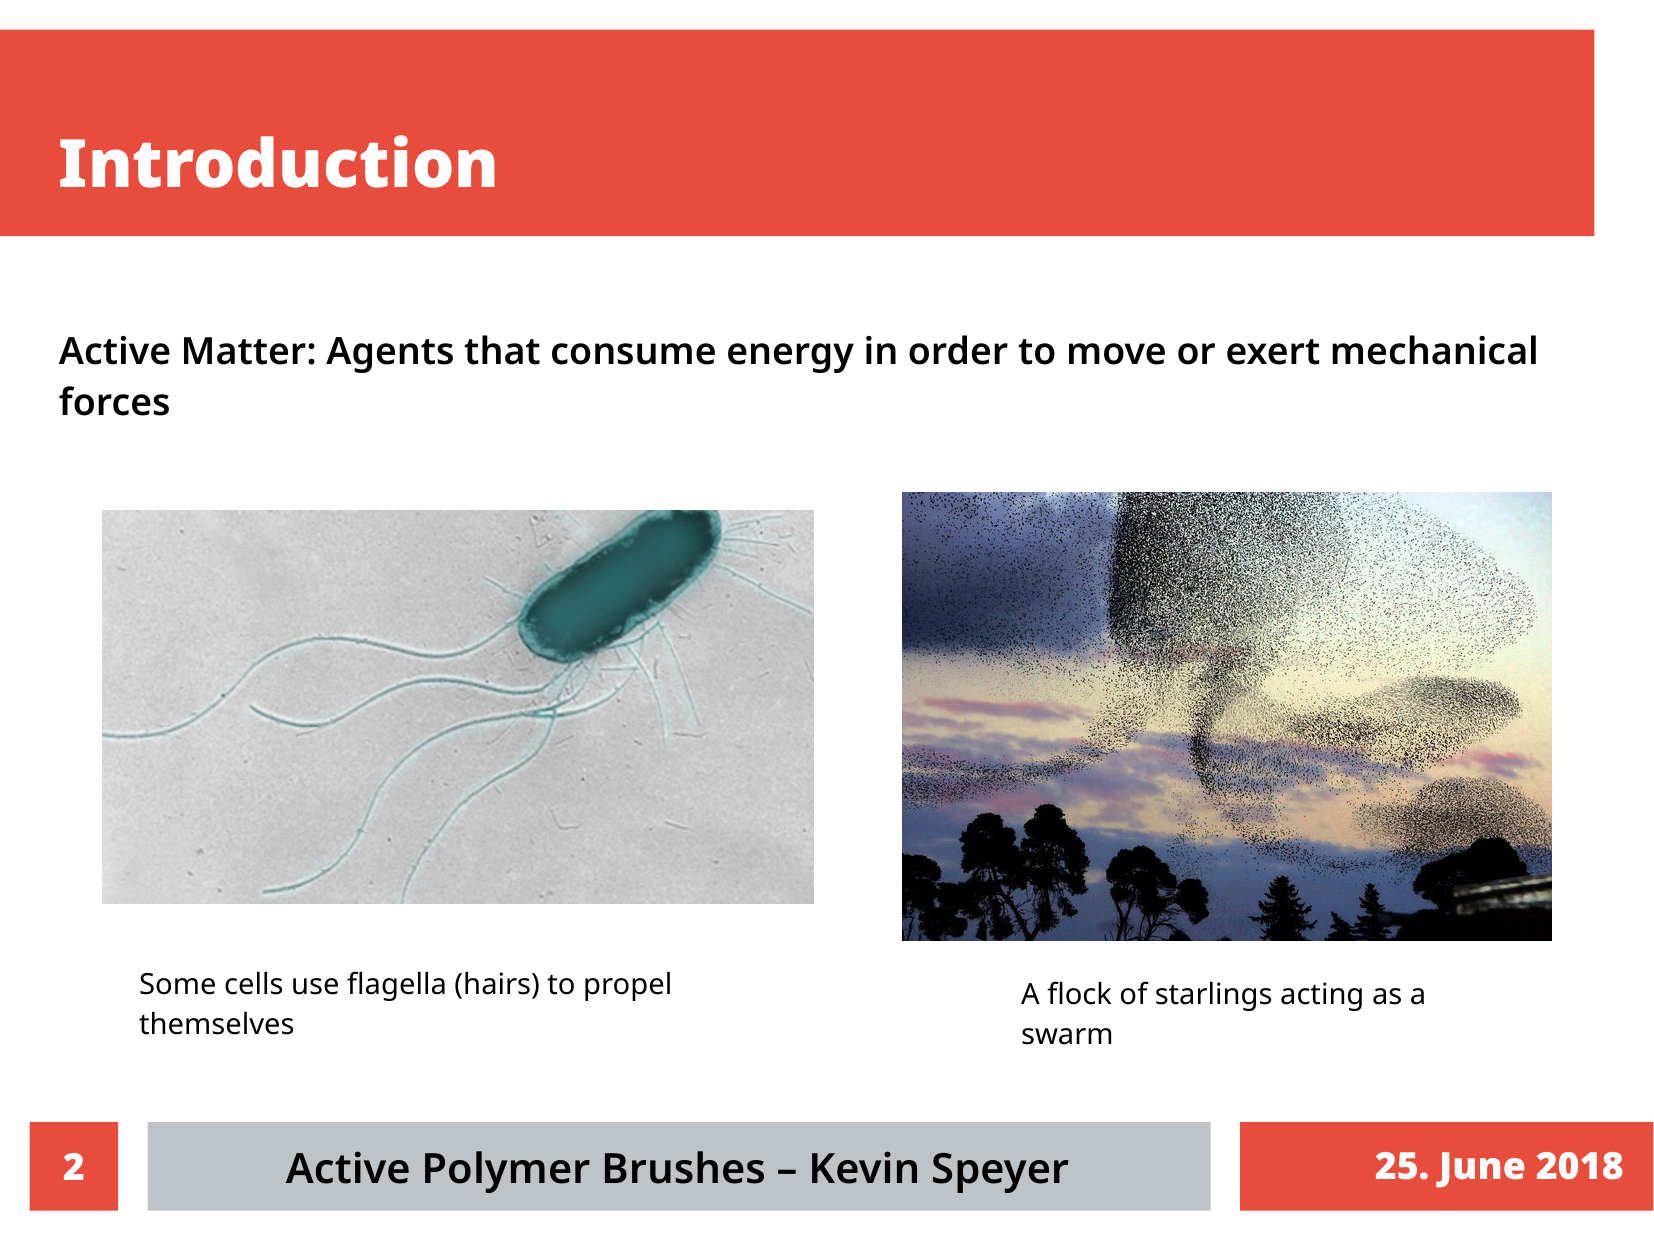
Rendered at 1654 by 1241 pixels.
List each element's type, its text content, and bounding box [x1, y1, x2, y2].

text_box Some cells use flagella (hairs) to propel themselves [124, 956, 797, 1066]
list Active Matter: Agents that consume energy in order to move or exert mechanical forces [59, 324, 1565, 1093]
title Introduction [59, 59, 1595, 207]
text_box A flock of starlings acting as a swarm [1006, 965, 1482, 1054]
text_box Active Polymer Brushes – Kevin Speyer [149, 1138, 1206, 1198]
picture [902, 492, 1552, 941]
picture [102, 510, 814, 905]
